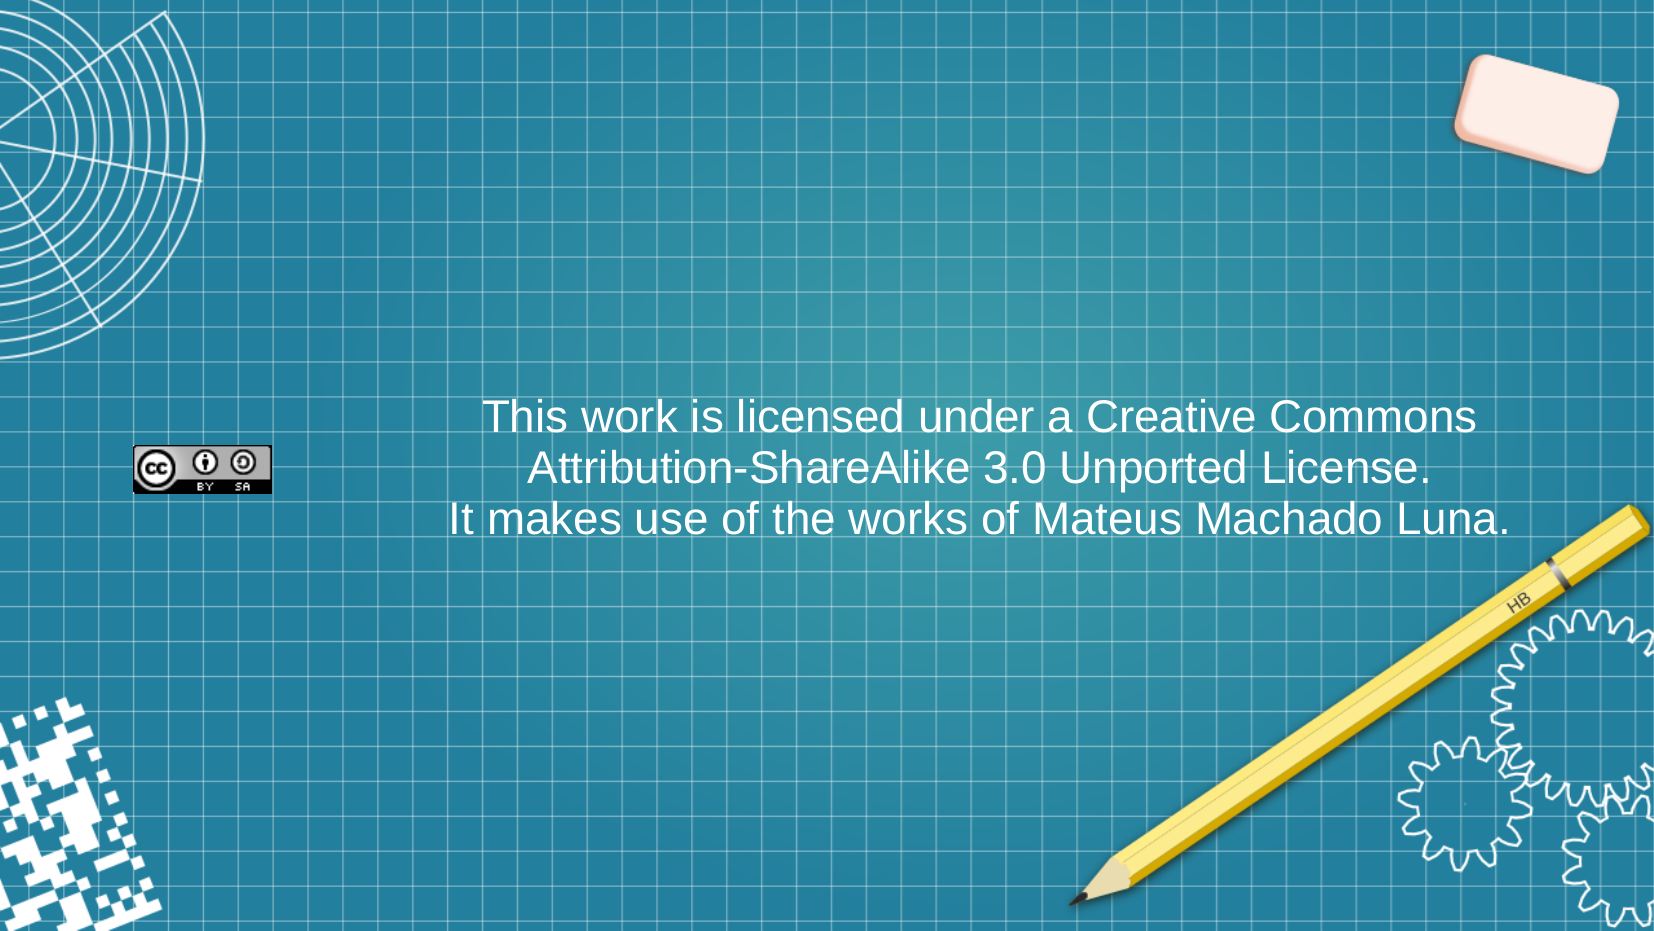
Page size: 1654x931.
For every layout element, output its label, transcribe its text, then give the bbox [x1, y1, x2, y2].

title This work is licensed under a Creative Commons Attribution-ShareAlike 3.0 Unported License. It makes use of the works of Mateus Machado Luna. [389, 389, 1571, 546]
picture [0, 0, 1654, 931]
